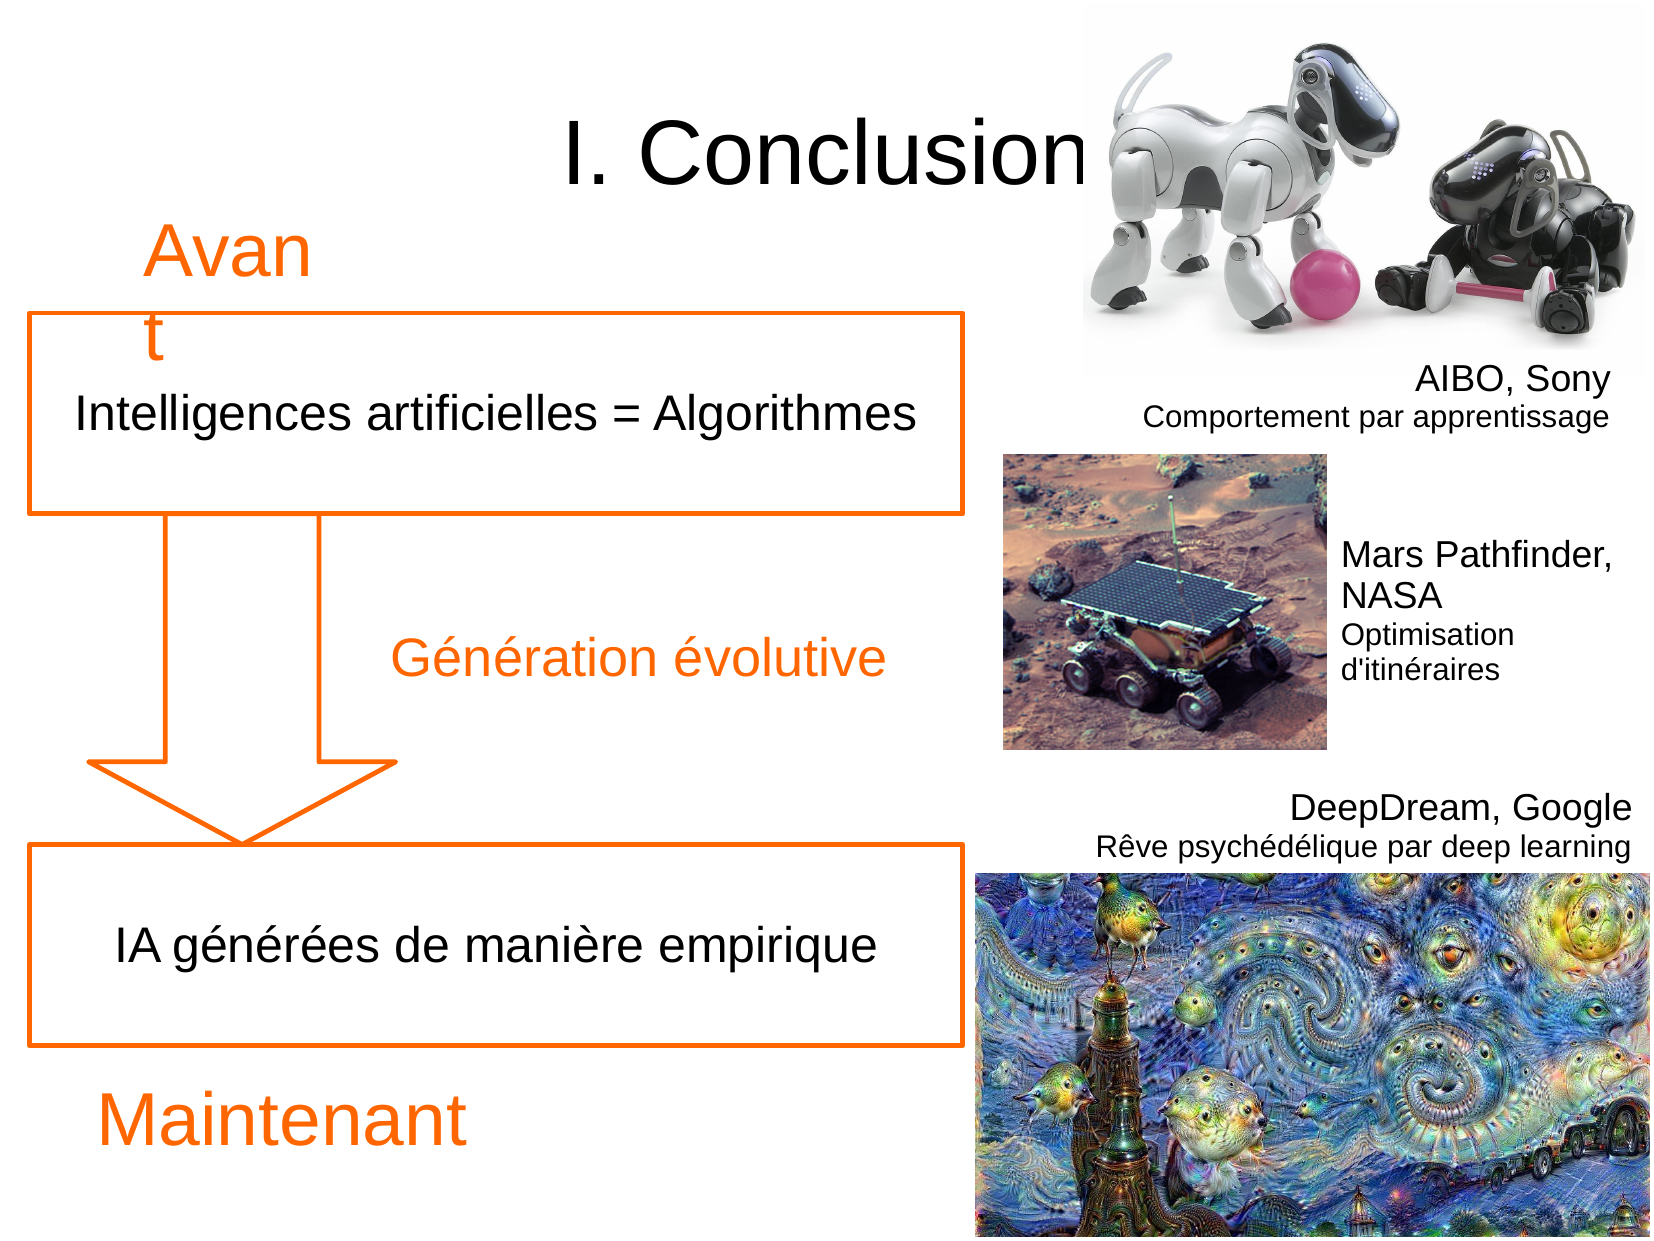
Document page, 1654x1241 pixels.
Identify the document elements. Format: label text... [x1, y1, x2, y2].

picture [975, 873, 1650, 1237]
text_box Intelligences artificielles = Algorithmes [29, 312, 963, 514]
text_box [88, 513, 396, 844]
text_box DeepDream, Google Rêve psychédélique par deep learning [1080, 779, 1648, 872]
text_box AIBO, Sony Comportement par apprentissage [1127, 350, 1654, 443]
title I. Conclusion [82, 49, 1083, 257]
text_box Maintenant [81, 1070, 502, 1170]
picture [1083, 3, 1645, 378]
text_box Mars Pathfinder, NASA Optimisation d'itinéraires [1326, 525, 1642, 695]
text_box Génération évolutive [375, 620, 904, 696]
picture [1003, 454, 1327, 751]
text_box Avant [128, 200, 349, 300]
text_box IA générées de manière empirique [29, 844, 963, 1046]
